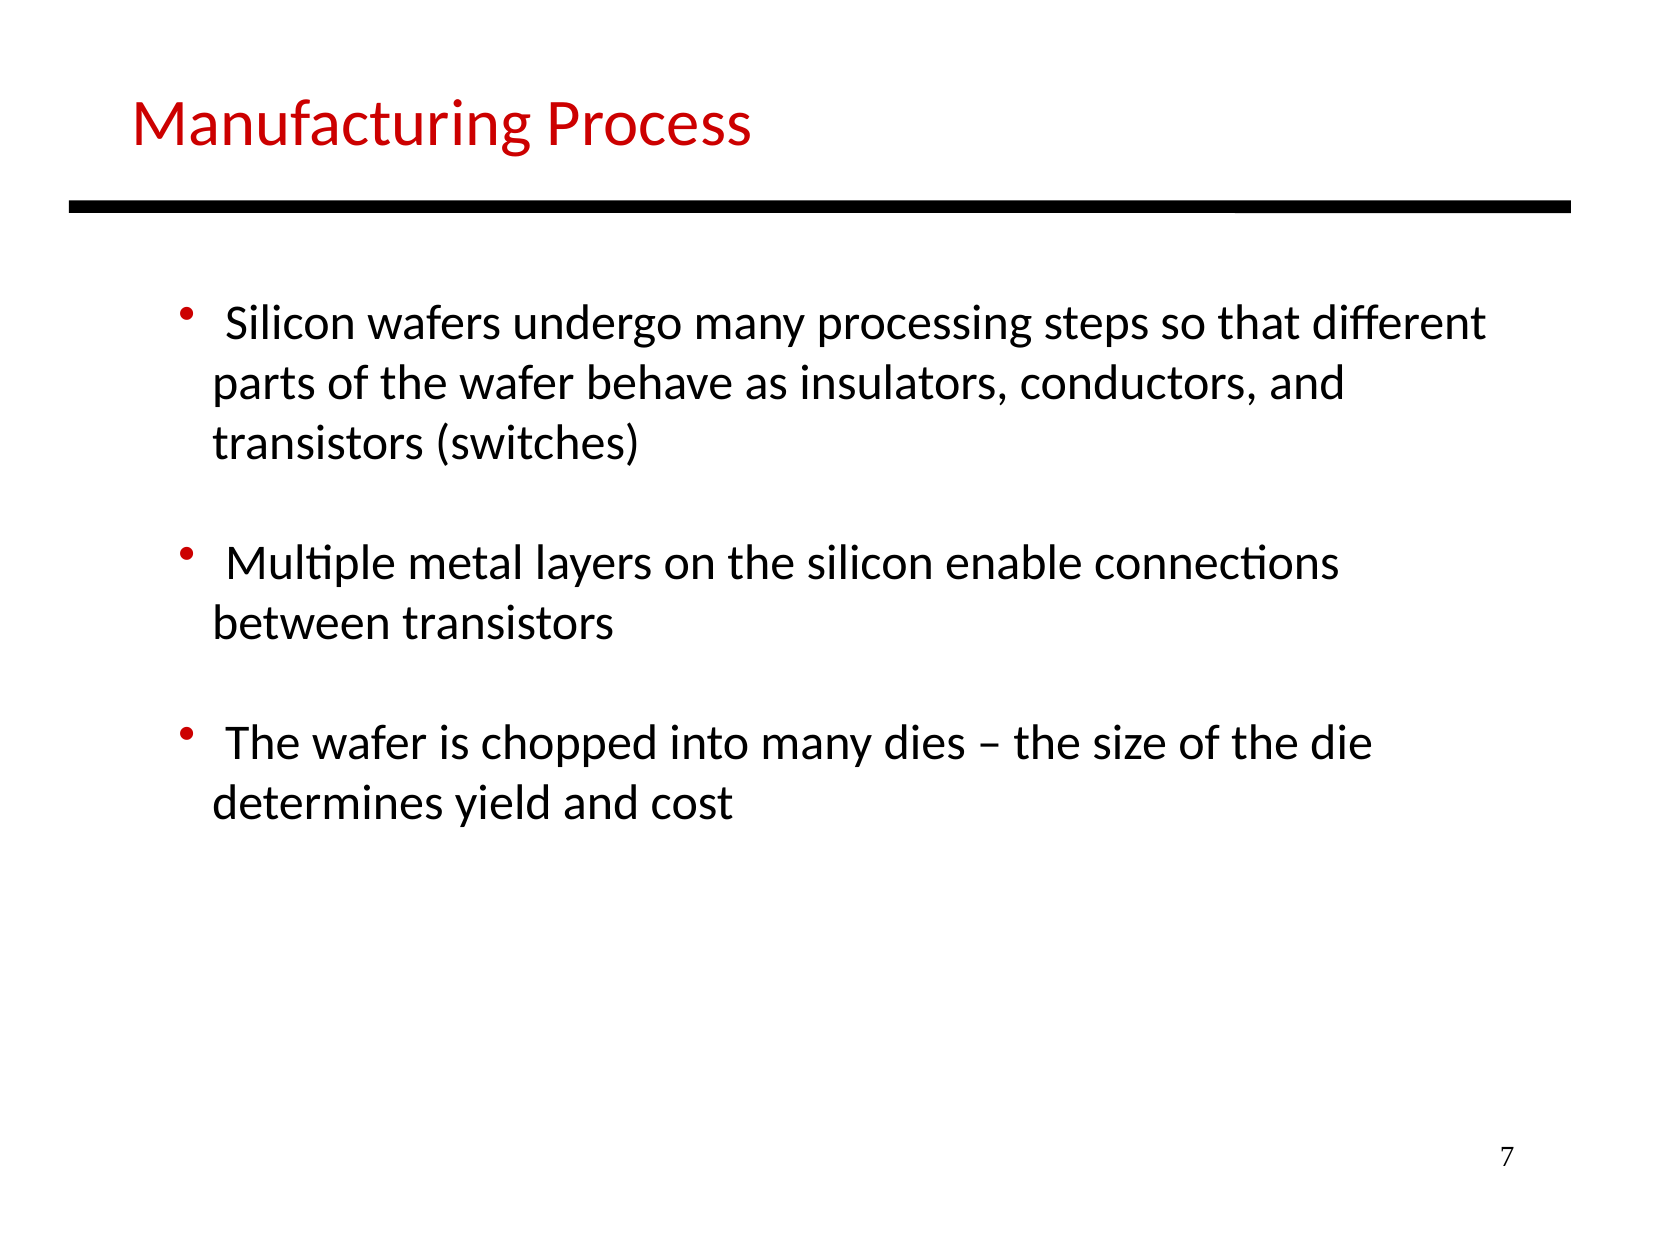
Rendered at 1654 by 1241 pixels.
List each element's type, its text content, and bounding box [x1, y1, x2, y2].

text_box Manufacturing Process [116, 71, 768, 167]
slide_number <number> [1185, 1129, 1530, 1213]
text_box Silicon wafers undergo many processing steps so that different parts of the wafer behave as insulators, conductors, and transistors (switches) Multiple metal layers on the silicon enable connections between transistors The wafer is chopped into many dies – the size of the die determines yield and cost [163, 282, 1503, 838]
